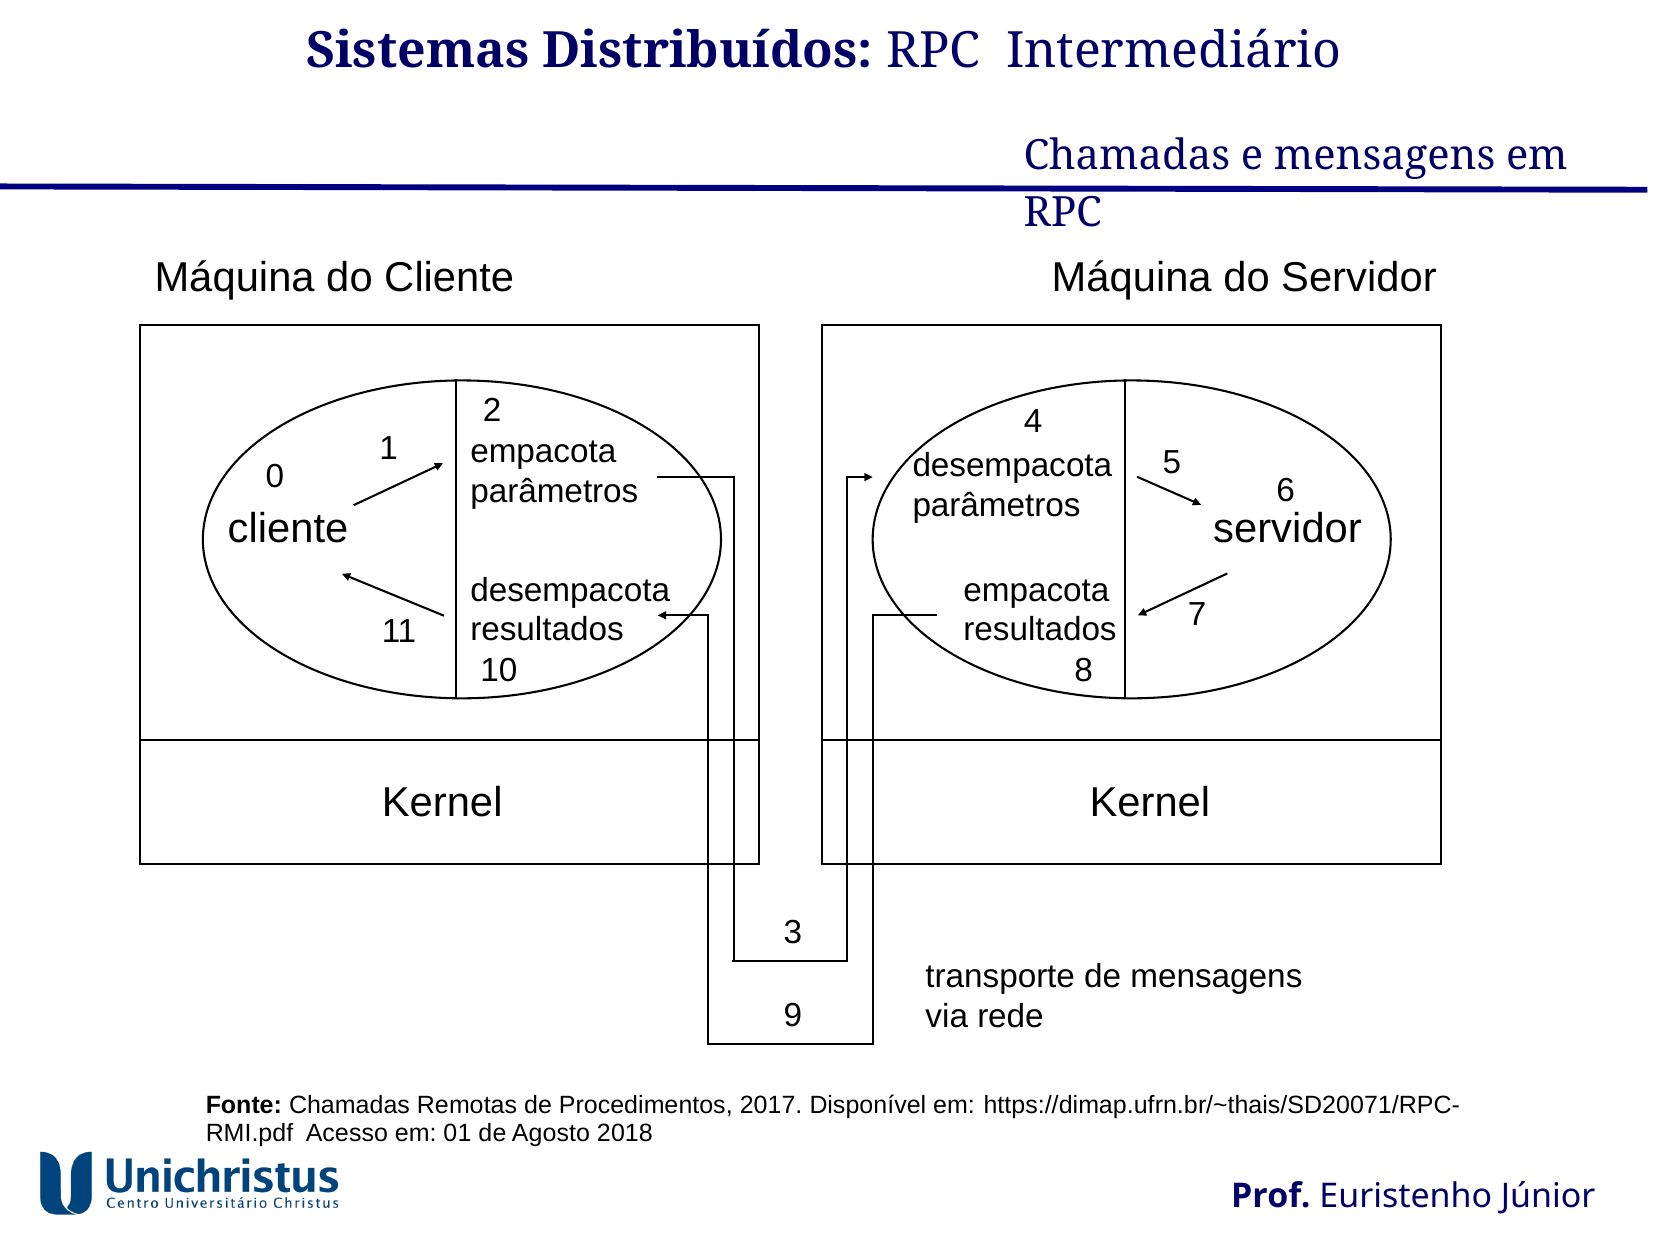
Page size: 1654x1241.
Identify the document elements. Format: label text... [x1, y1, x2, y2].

text_box 1 [364, 418, 413, 475]
text_box 5 [1147, 432, 1197, 489]
text_box Kernel [367, 767, 518, 833]
text_box 4 [1008, 391, 1058, 447]
text_box desempacota parâmetros [897, 435, 1128, 531]
text_box empacota parâmetros [455, 421, 657, 518]
text_box 11 [367, 601, 432, 657]
text_box 7 [1173, 584, 1222, 641]
text_box 10 [465, 640, 533, 696]
text_box desempacota resultados [455, 560, 686, 656]
text_box Kernel [1074, 767, 1226, 833]
text_box Sistemas Distribuídos: RPC Intermediário [291, 6, 1363, 113]
text_box 9 [768, 985, 818, 1041]
text_box Máquina do Cliente [139, 242, 530, 308]
text_box 3 [768, 902, 818, 958]
text_box Máquina do Servidor [1036, 242, 1453, 308]
text_box transporte de mensagens via rede [910, 946, 1318, 1043]
text_box 0 [250, 446, 299, 503]
text_box 6 [1261, 460, 1310, 516]
text_box Fonte: Chamadas Remotas de Procedimentos, 2017. Disponível em: https://dimap.ufrn.br/~thais/SD20071/RPC-RMI.pdf Acesso em: 01 de Agosto 2018 [190, 1083, 1517, 1162]
text_box 8 [1059, 640, 1108, 696]
text_box cliente [212, 493, 364, 559]
picture [35, 1148, 343, 1217]
text_box empacota resultados [948, 560, 1132, 656]
text_box Chamadas e mensagens em RPC [1008, 117, 1654, 197]
text_box 2 [468, 380, 517, 436]
text_box Prof. Euristenho Júnior [1216, 1163, 1654, 1224]
text_box servidor [1198, 493, 1378, 559]
